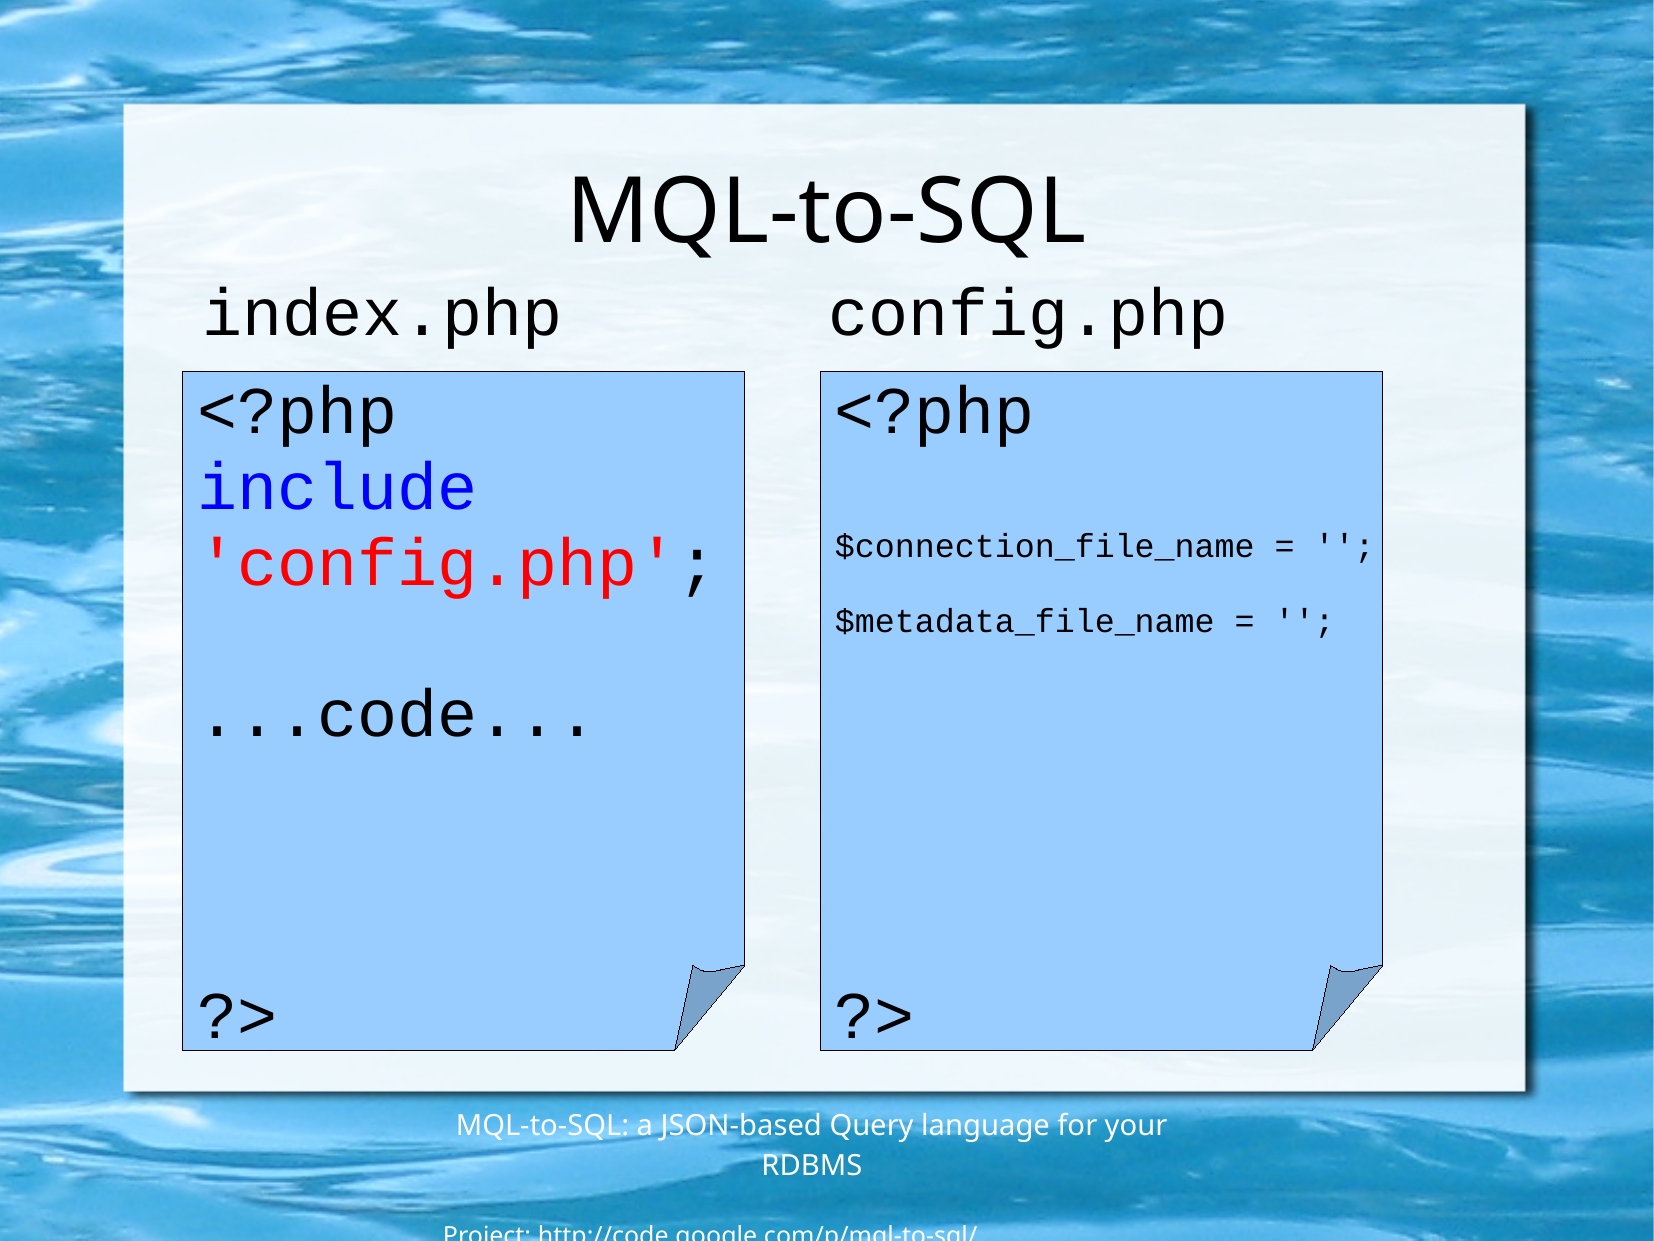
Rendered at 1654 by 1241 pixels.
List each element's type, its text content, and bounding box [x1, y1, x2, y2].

picture [447, 1228, 454, 1235]
picture [827, 1232, 835, 1241]
picture [471, 1232, 478, 1241]
title MQL-to-SQL [147, 118, 1506, 296]
text_box <?php $connection_file_name = ''; $metadata_file_name = ''; ?> [820, 371, 1383, 1051]
picture [628, 1232, 635, 1241]
picture [780, 1232, 787, 1241]
text_box index.php [187, 272, 788, 363]
picture [876, 1232, 883, 1241]
picture [679, 1232, 686, 1241]
picture [575, 1232, 583, 1241]
picture [914, 1232, 921, 1241]
text_box <?php include 'config.php'; ...code... ?> [182, 371, 745, 1051]
picture [950, 1232, 957, 1241]
picture [710, 1232, 717, 1241]
text_box config.php [813, 272, 1414, 363]
picture [0, 0, 1654, 1241]
picture [643, 1232, 650, 1241]
picture [804, 1232, 810, 1241]
picture [852, 1232, 859, 1241]
picture [861, 1232, 867, 1241]
picture [694, 1232, 701, 1241]
picture [725, 1232, 732, 1241]
picture [541, 1232, 548, 1241]
picture [795, 1232, 802, 1241]
